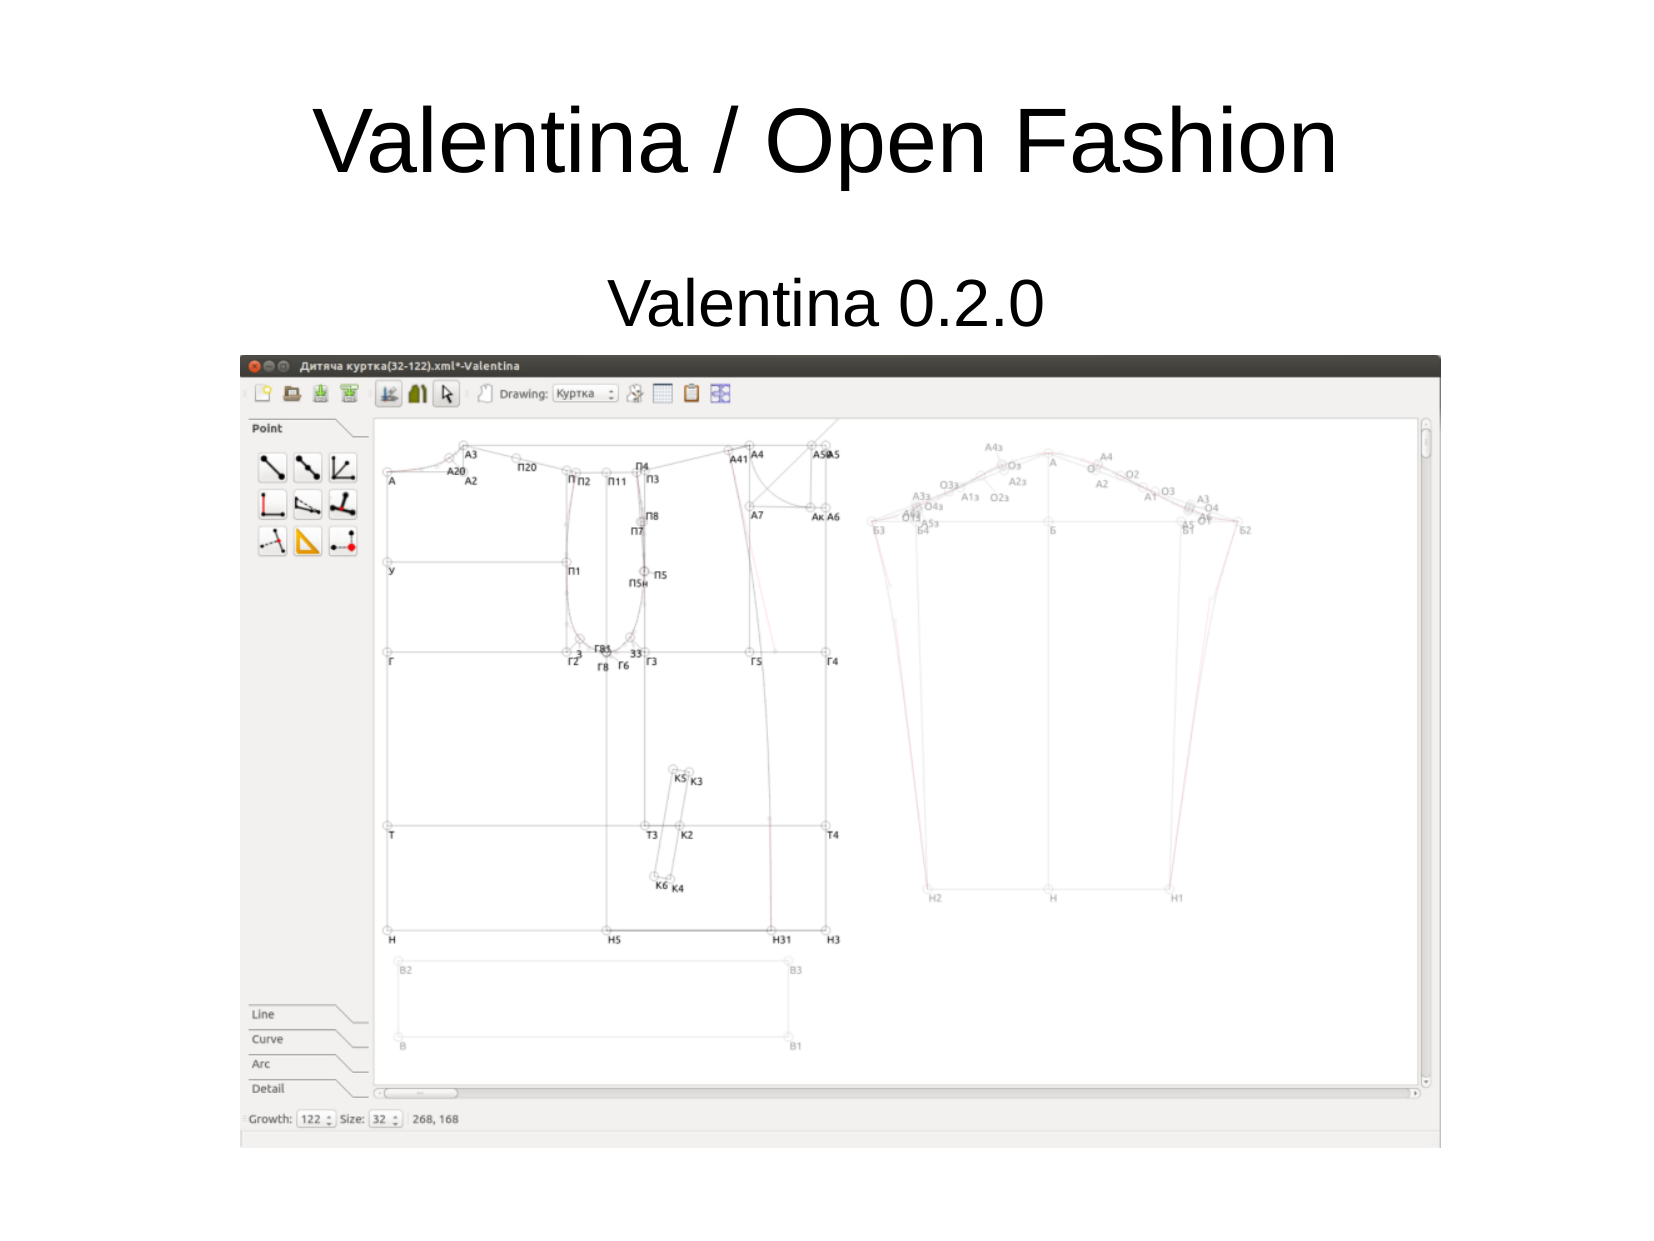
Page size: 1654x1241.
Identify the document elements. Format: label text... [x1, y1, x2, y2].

picture [240, 355, 1441, 1148]
title Valentina / Open Fashion Valentina 0.2.0 [82, 88, 1571, 342]
